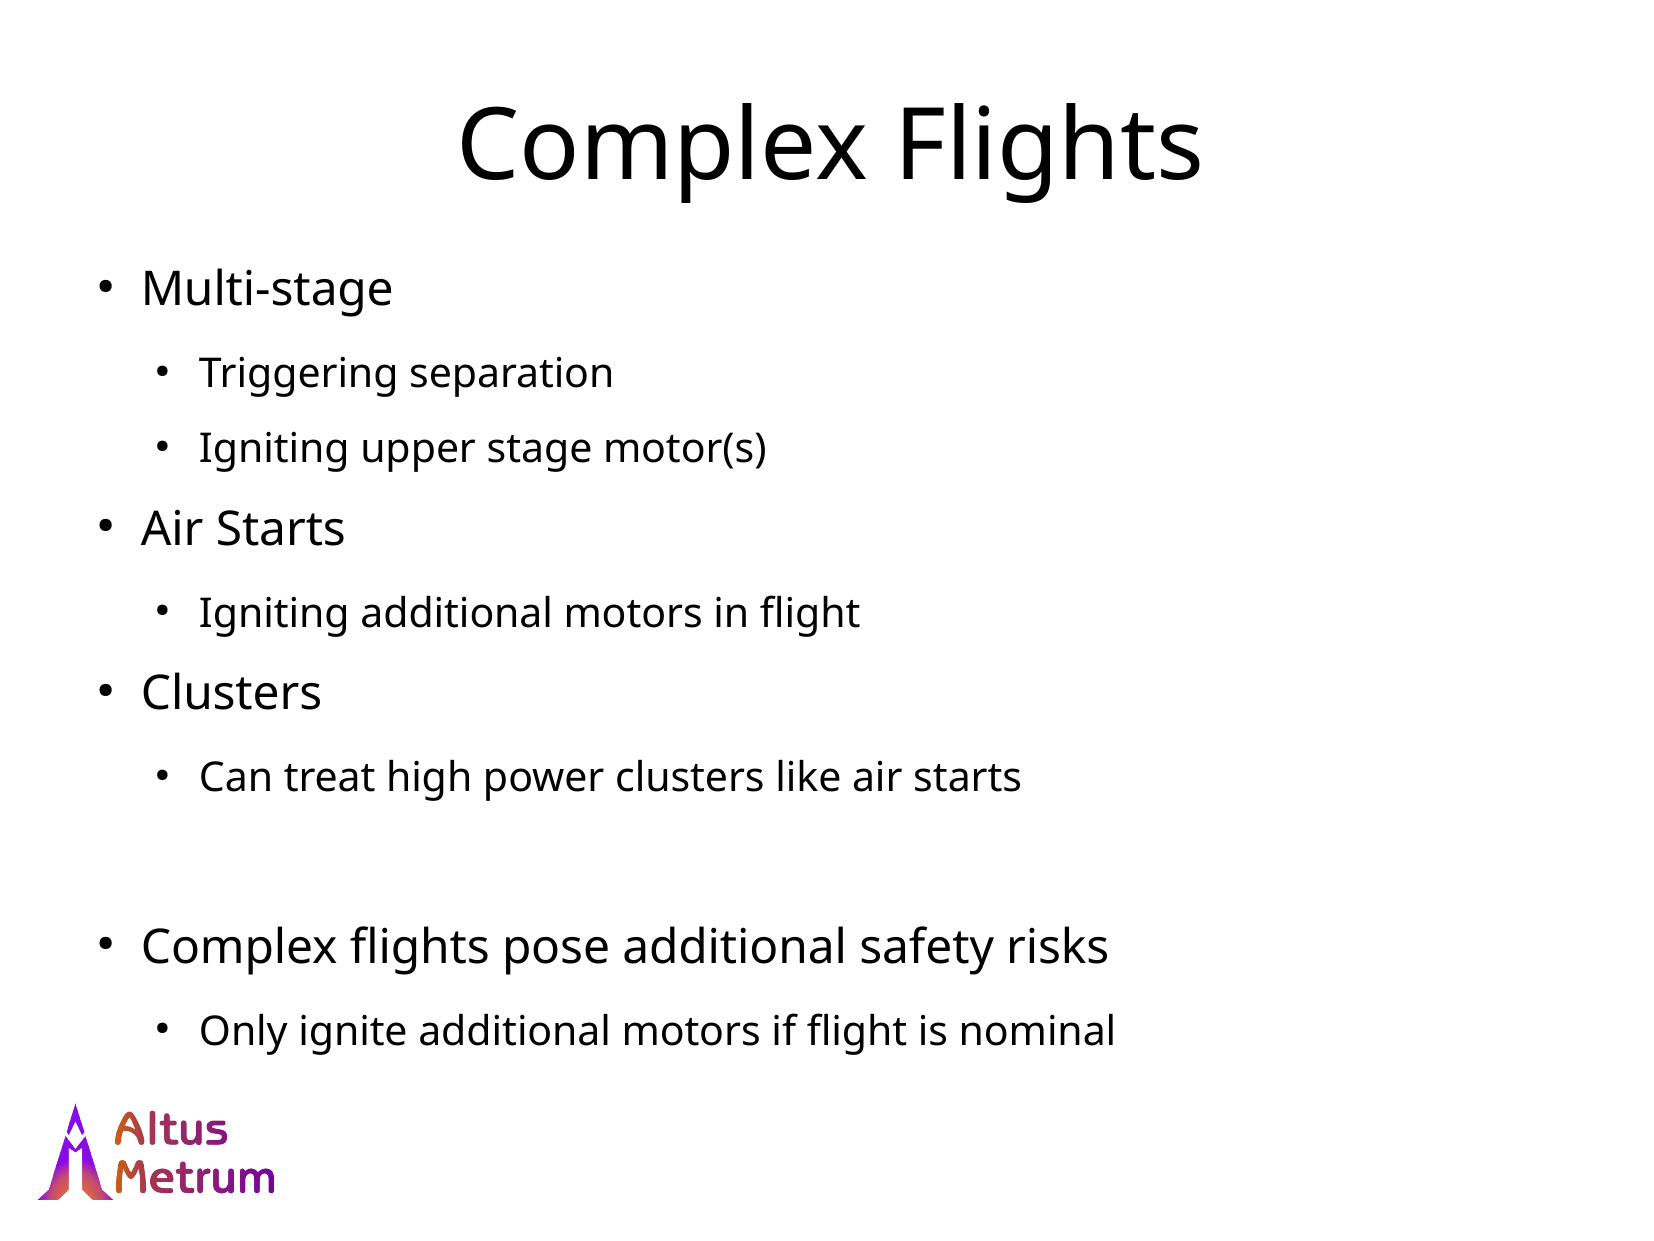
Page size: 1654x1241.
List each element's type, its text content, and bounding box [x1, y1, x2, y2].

list Multi-stage Triggering separation Igniting upper stage motor(s) Air Starts Igniting additional motors in flight Clusters Can treat high power clusters like air starts Complex flights pose additional safety risks Only ignite additional motors if flight is nominal [82, 254, 1571, 1059]
picture [37, 1103, 274, 1200]
title Complex Flights [86, 55, 1576, 226]
